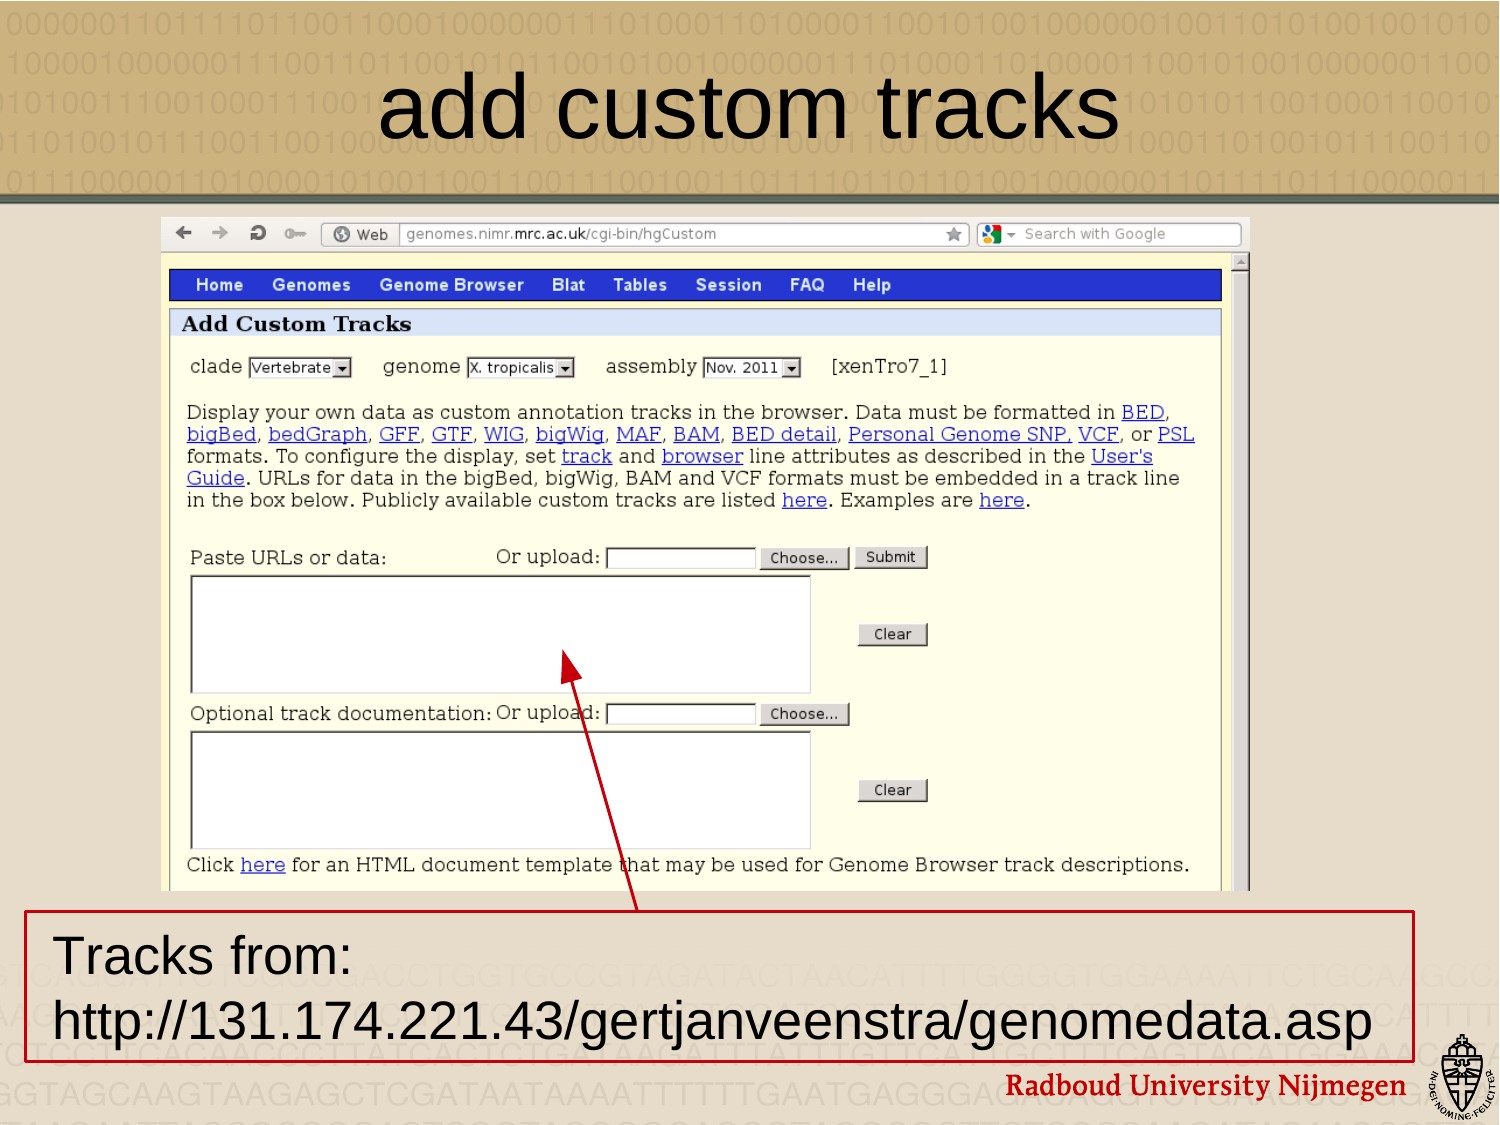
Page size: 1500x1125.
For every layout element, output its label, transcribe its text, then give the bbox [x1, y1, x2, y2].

title add custom tracks [75, 7, 1425, 196]
picture [0, 1, 1500, 1125]
text_box Tracks from: http://131.174.221.43/gertjanveenstra/genomedata.asp [1415, 913, 1426, 1058]
text_box Tracks from: http://131.174.221.43/gertjanveenstra/genomedata.asp [37, 913, 1412, 1058]
